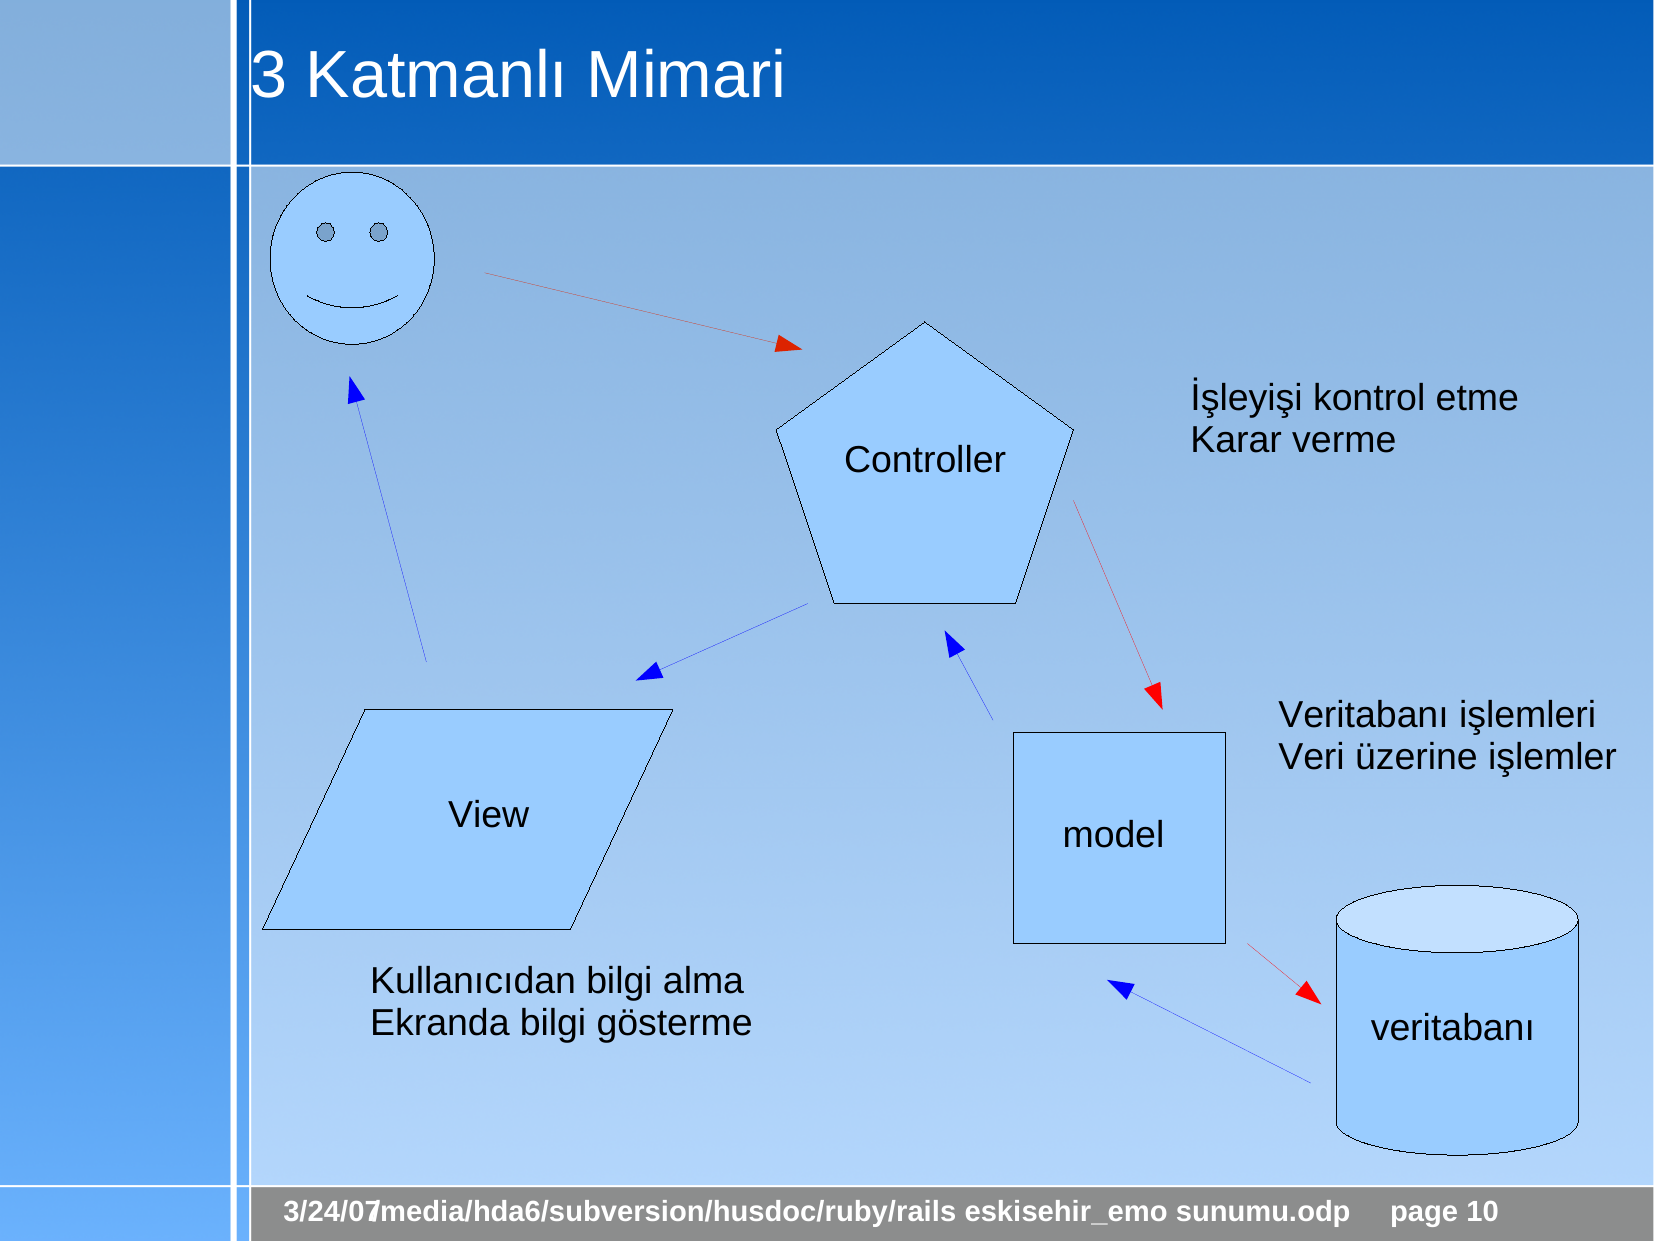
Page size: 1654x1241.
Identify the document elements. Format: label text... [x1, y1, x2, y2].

text_box model [1047, 805, 1180, 863]
text_box veritabanı [1356, 998, 1551, 1056]
text_box [1336, 921, 1579, 1156]
text_box Controller [829, 430, 1047, 488]
title 3 Katmanlı Mimari [250, 11, 1477, 137]
text_box [262, 709, 673, 930]
text_box [1013, 732, 1226, 944]
picture [0, 0, 1654, 1241]
text_box Kullanıcıdan bilgi alma Ekranda bilgi gösterme [344, 952, 783, 1052]
text_box View [433, 786, 545, 844]
text_box İşleyişi kontrol etme Karar verme [1165, 369, 1549, 468]
text_box [776, 321, 1074, 604]
text_box Veritabanı işlemleri Veri üzerine işlemler [1253, 686, 1646, 786]
text_box [270, 172, 435, 345]
